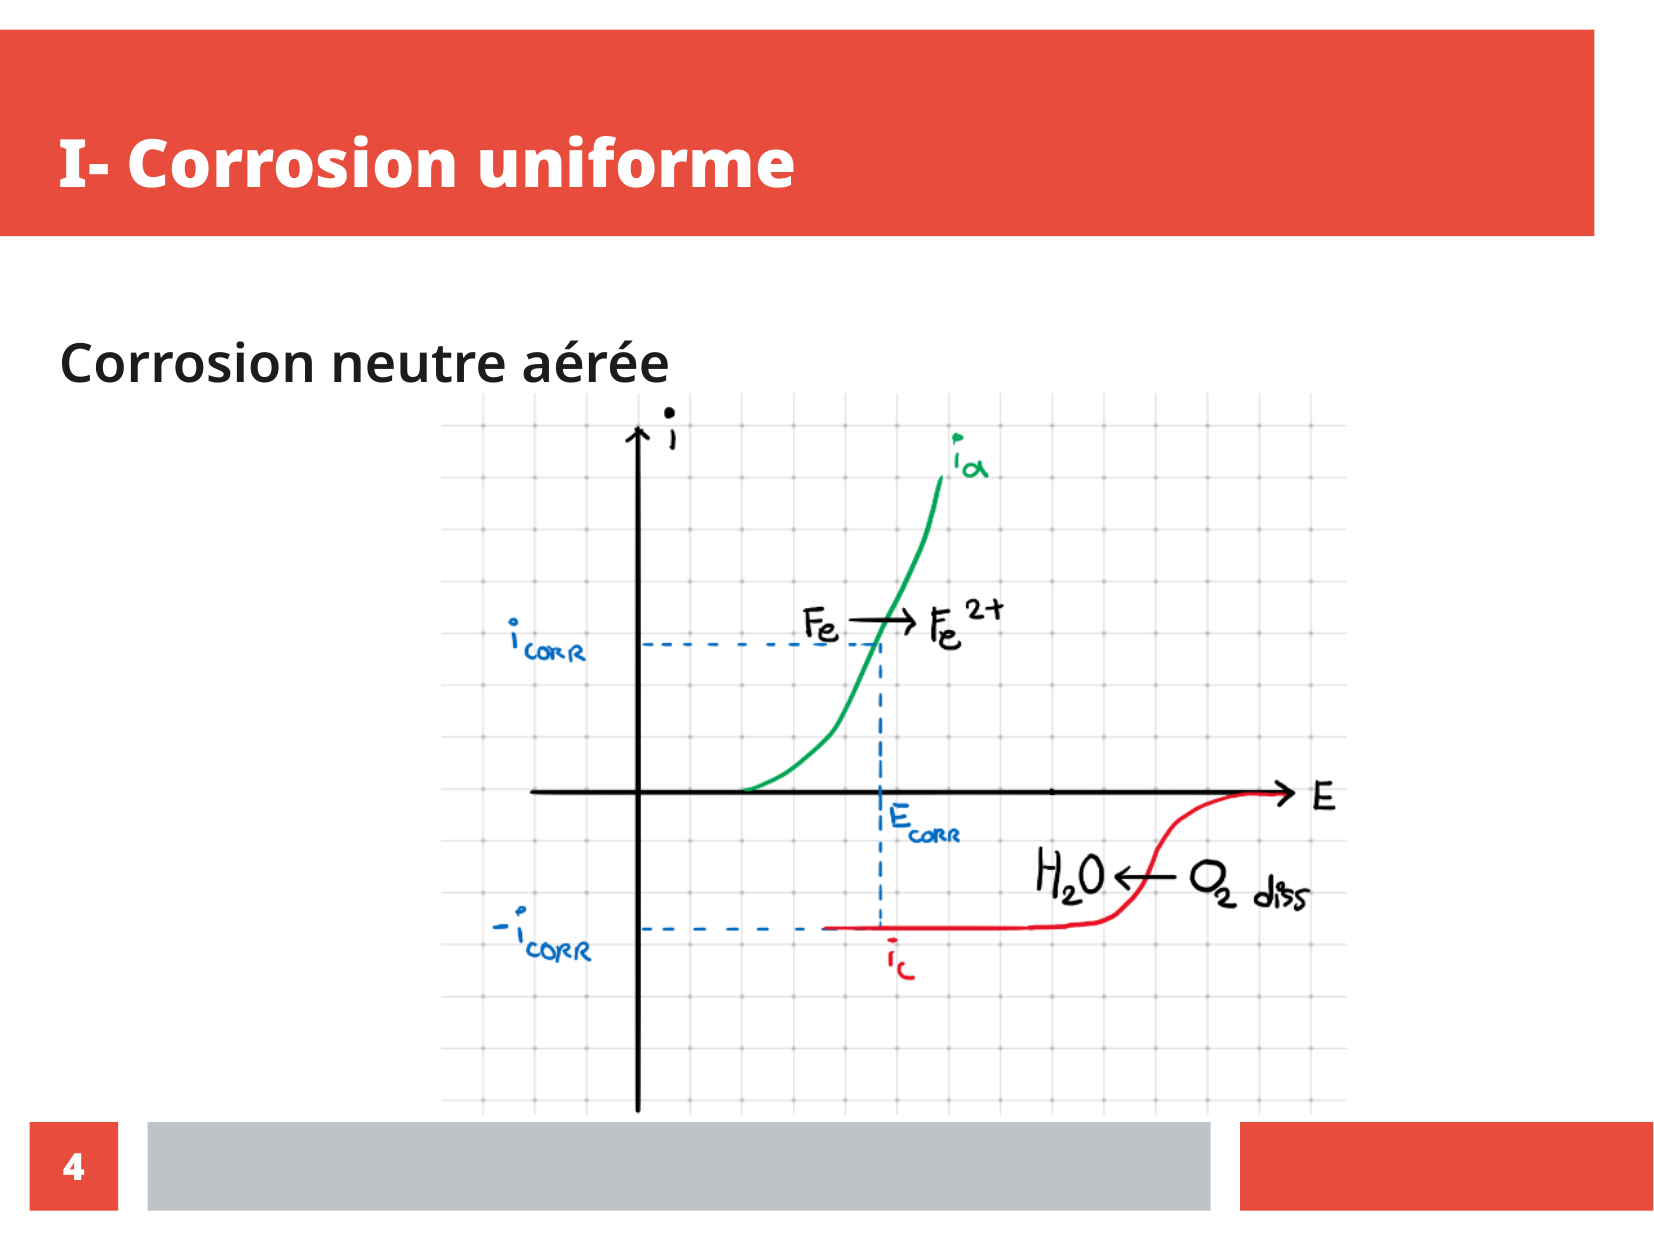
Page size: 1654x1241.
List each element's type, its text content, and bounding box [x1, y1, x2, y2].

picture [441, 393, 1347, 1116]
list Corrosion neutre aérée [59, 324, 1565, 1093]
title I- Corrosion uniforme [59, 59, 1595, 207]
